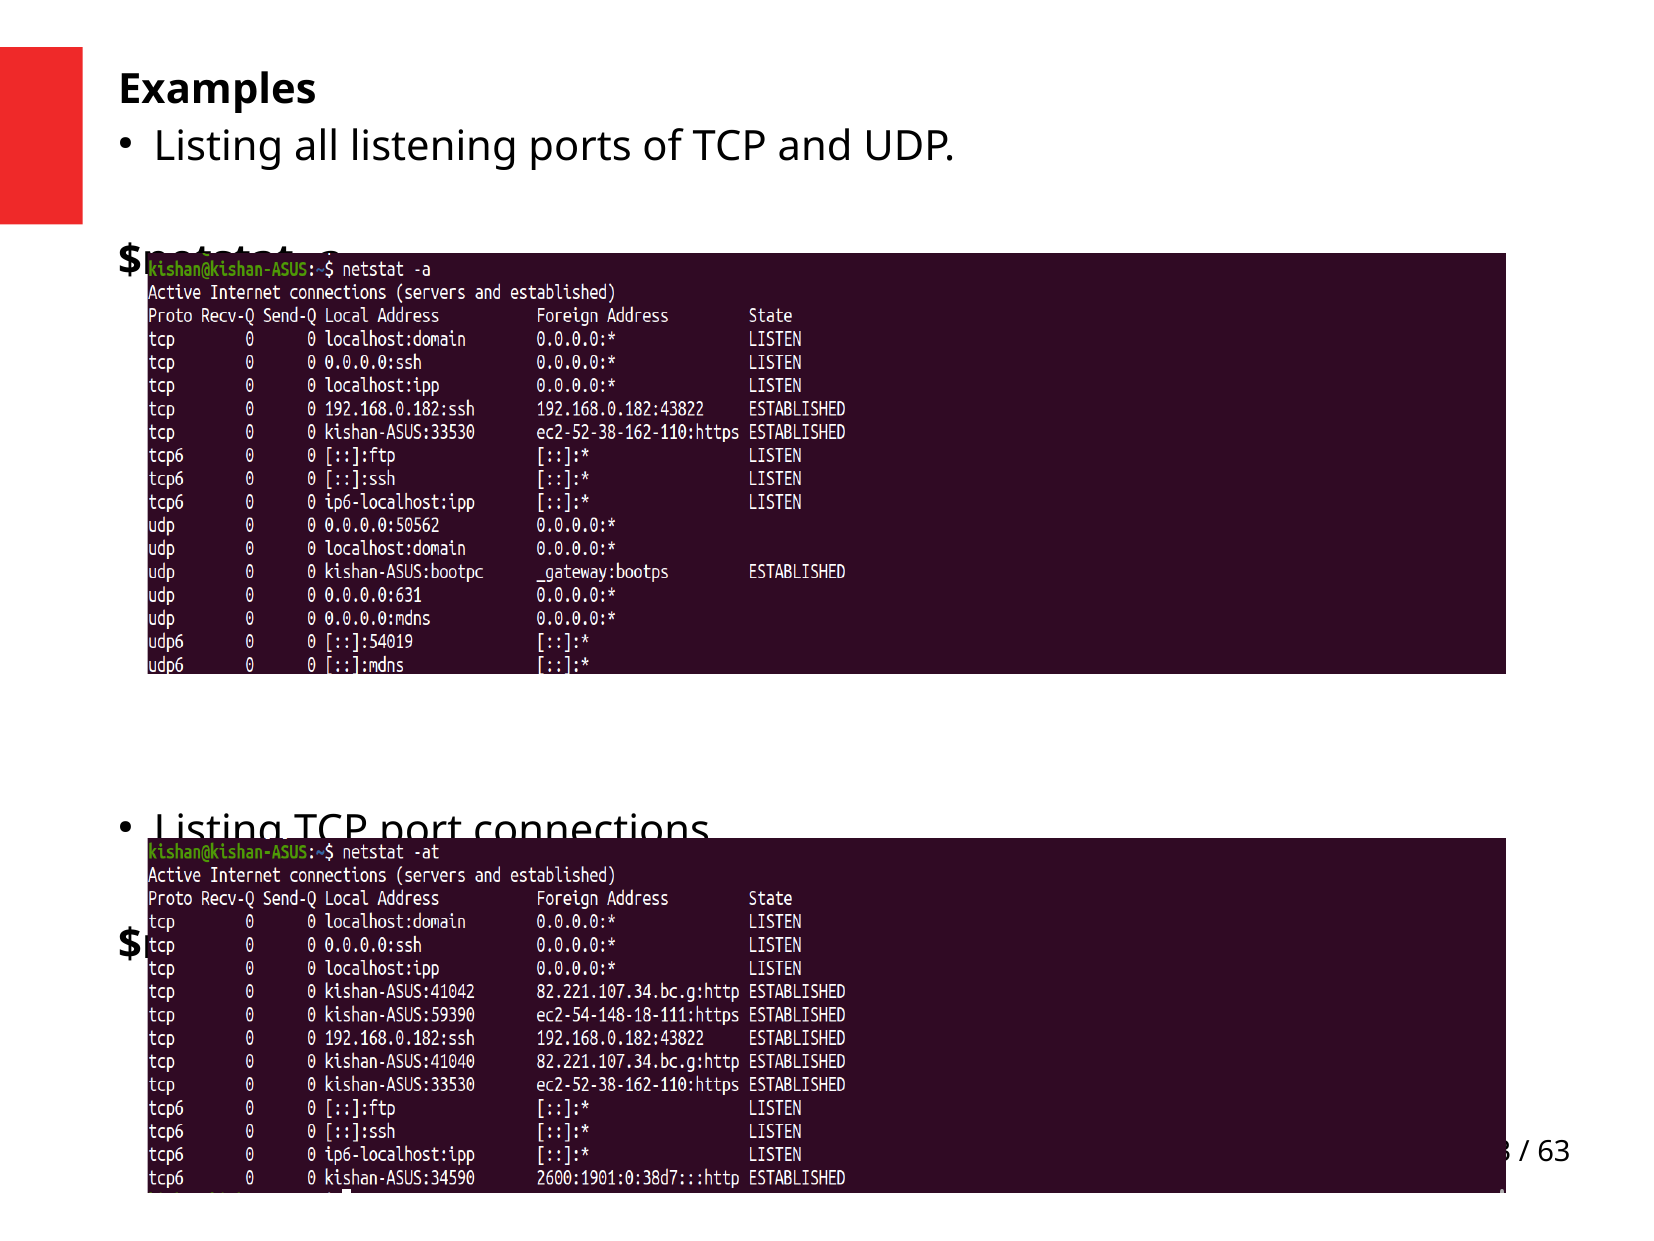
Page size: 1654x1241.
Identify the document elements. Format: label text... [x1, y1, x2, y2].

picture [147, 838, 1506, 1193]
picture [147, 253, 1506, 674]
subtitle Examples Listing all listening ports of TCP and UDP. $netstat -a Listing TCP port connections. $netstat -at [118, 59, 1536, 932]
